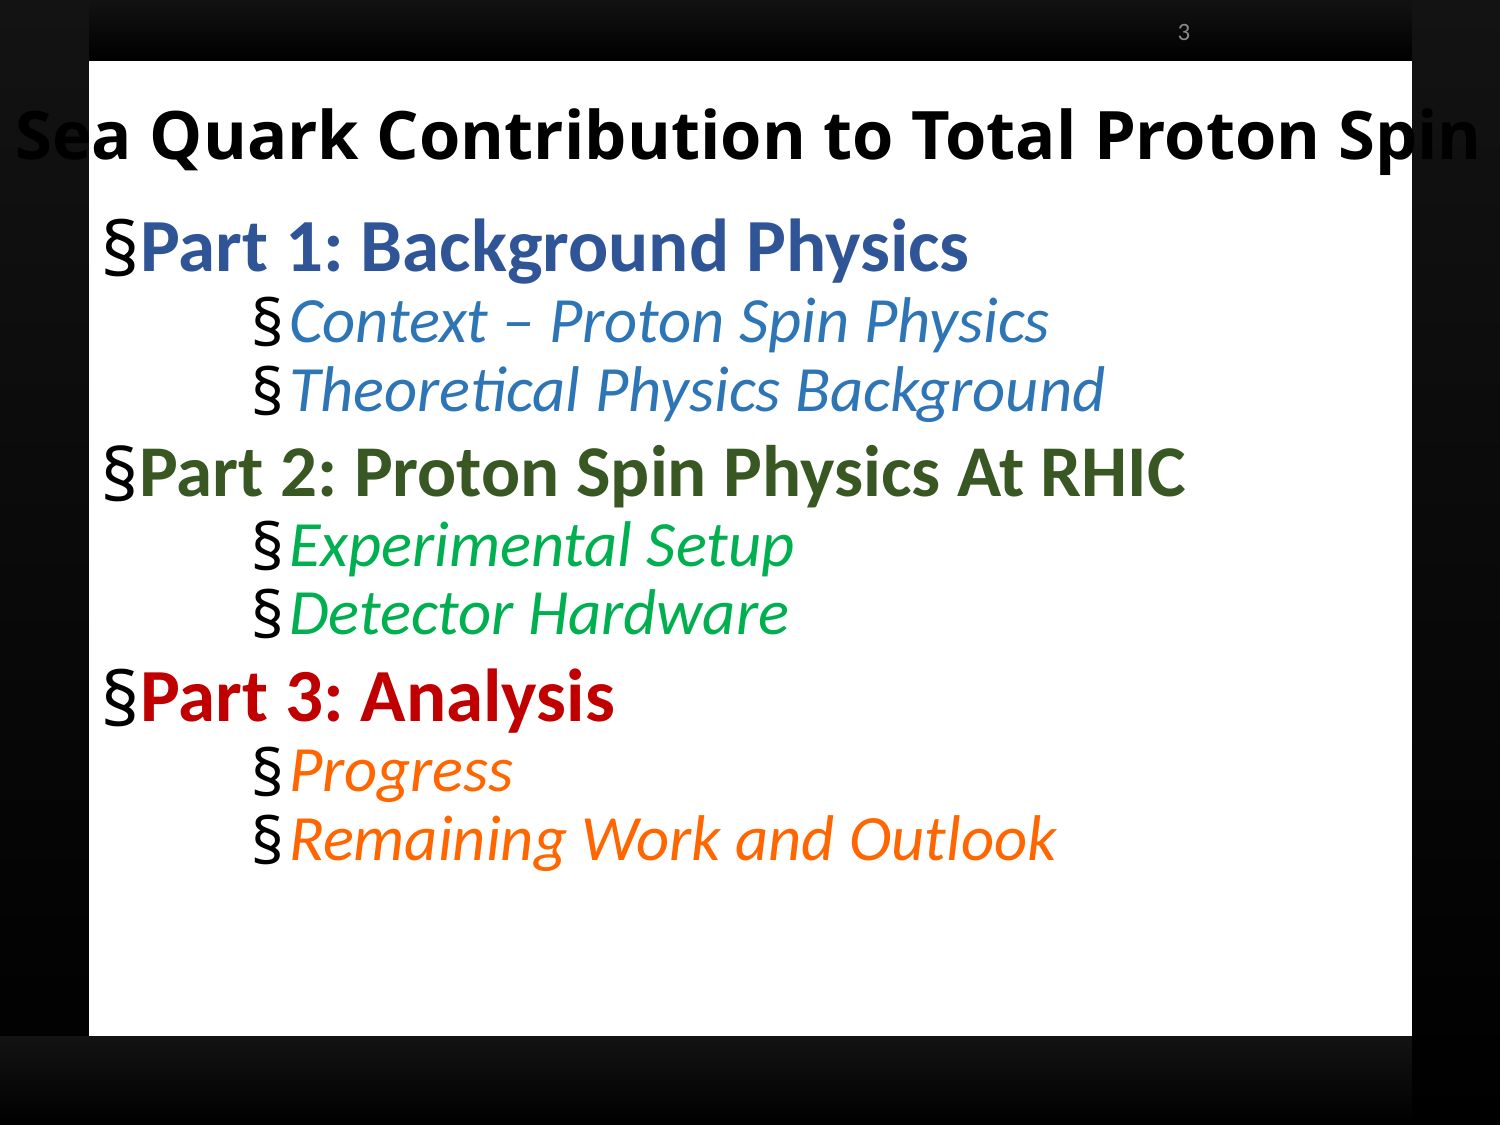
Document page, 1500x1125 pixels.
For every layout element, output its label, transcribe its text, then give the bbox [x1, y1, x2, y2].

title Sea Quark Contribution to Total Proton Spin [0, 60, 1500, 211]
slide_number 3 [1162, 0, 1500, 61]
list Part 1: Background Physics Context – Proton Spin Physics Theoretical Physics Background Part 2: Proton Spin Physics At RHIC Experimental Setup Detector Hardware Part 3: Analysis Progress Remaining Work and Outlook [86, 210, 1414, 1054]
